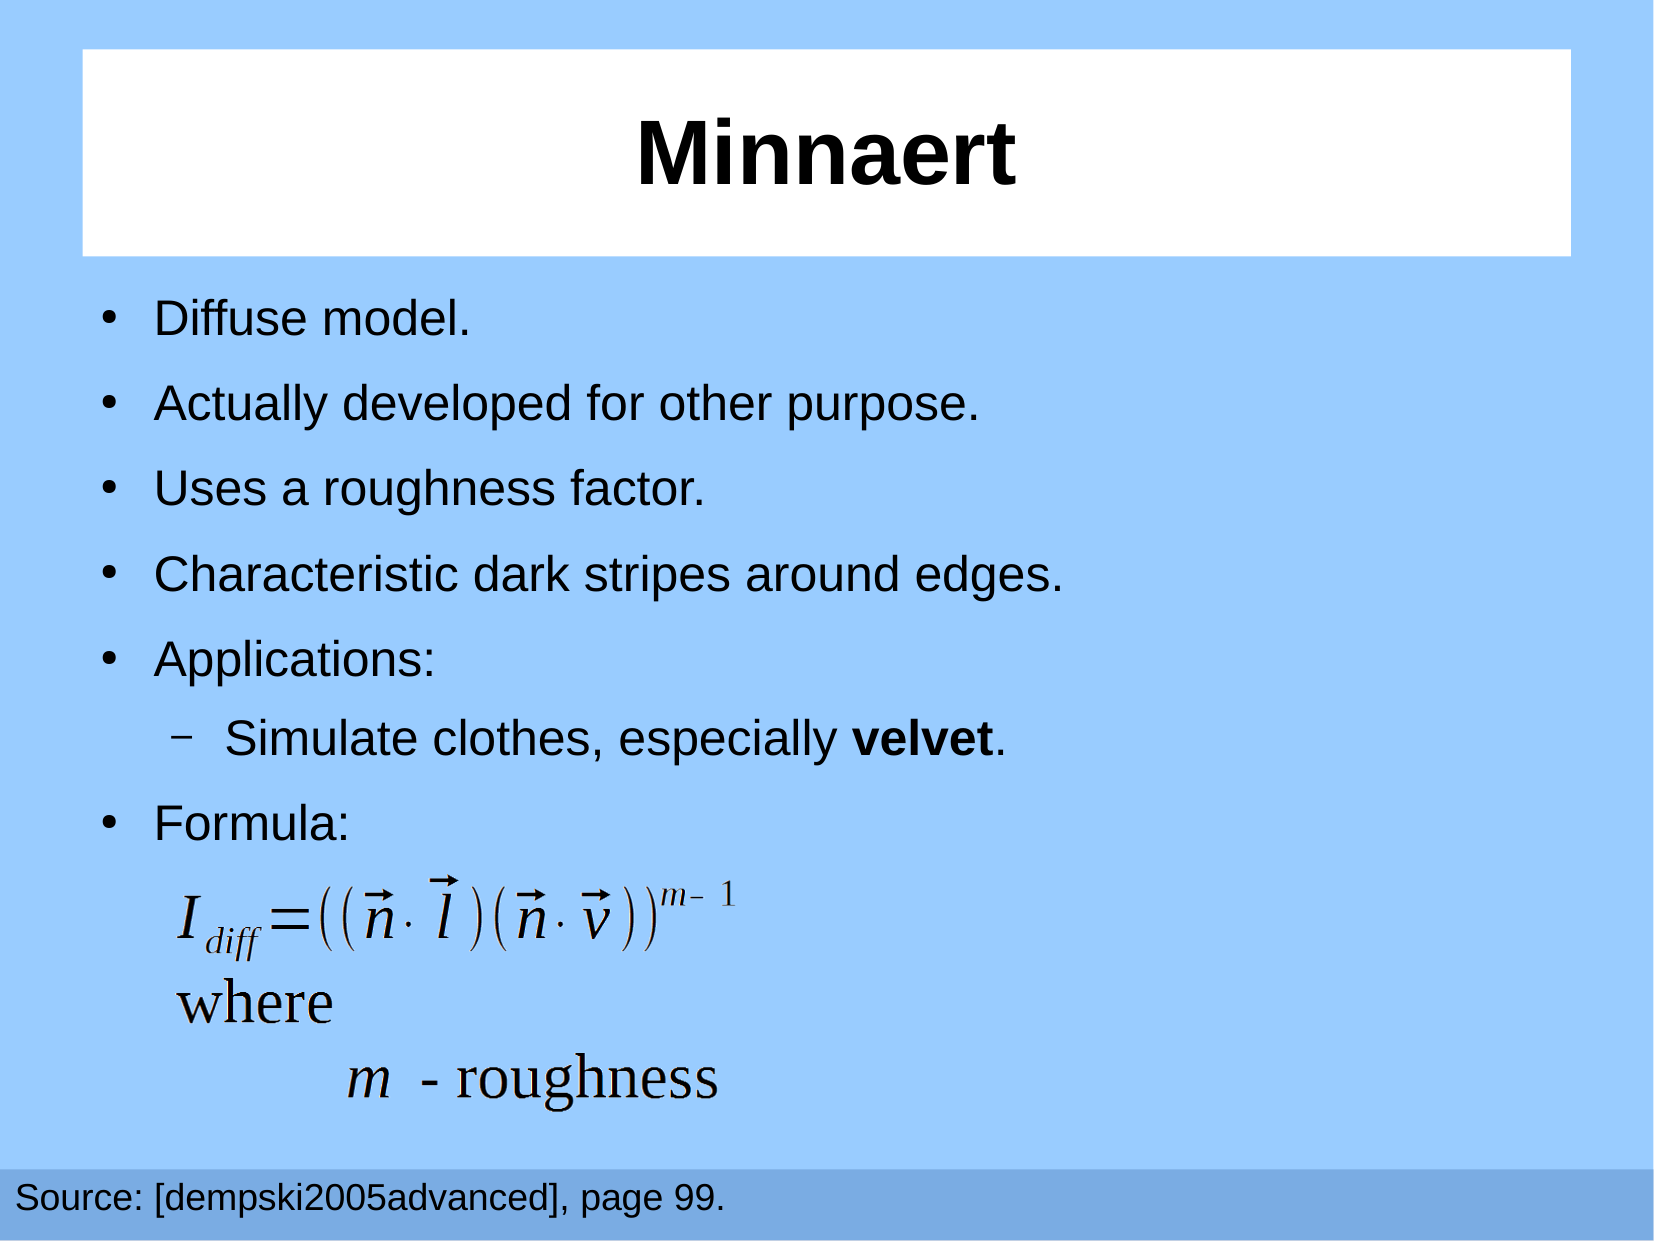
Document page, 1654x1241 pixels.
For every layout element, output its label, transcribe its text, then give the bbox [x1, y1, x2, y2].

title Minnaert [82, 49, 1571, 257]
text_box Source: [dempski2005advanced], page 99. [0, 1169, 1654, 1241]
list Diffuse model. Actually developed for other purpose. Uses a roughness factor. Characteristic dark stripes around edges. Applications: Simulate clothes, especially velvet. Formula: [82, 290, 1571, 1169]
picture [153, 861, 756, 1123]
